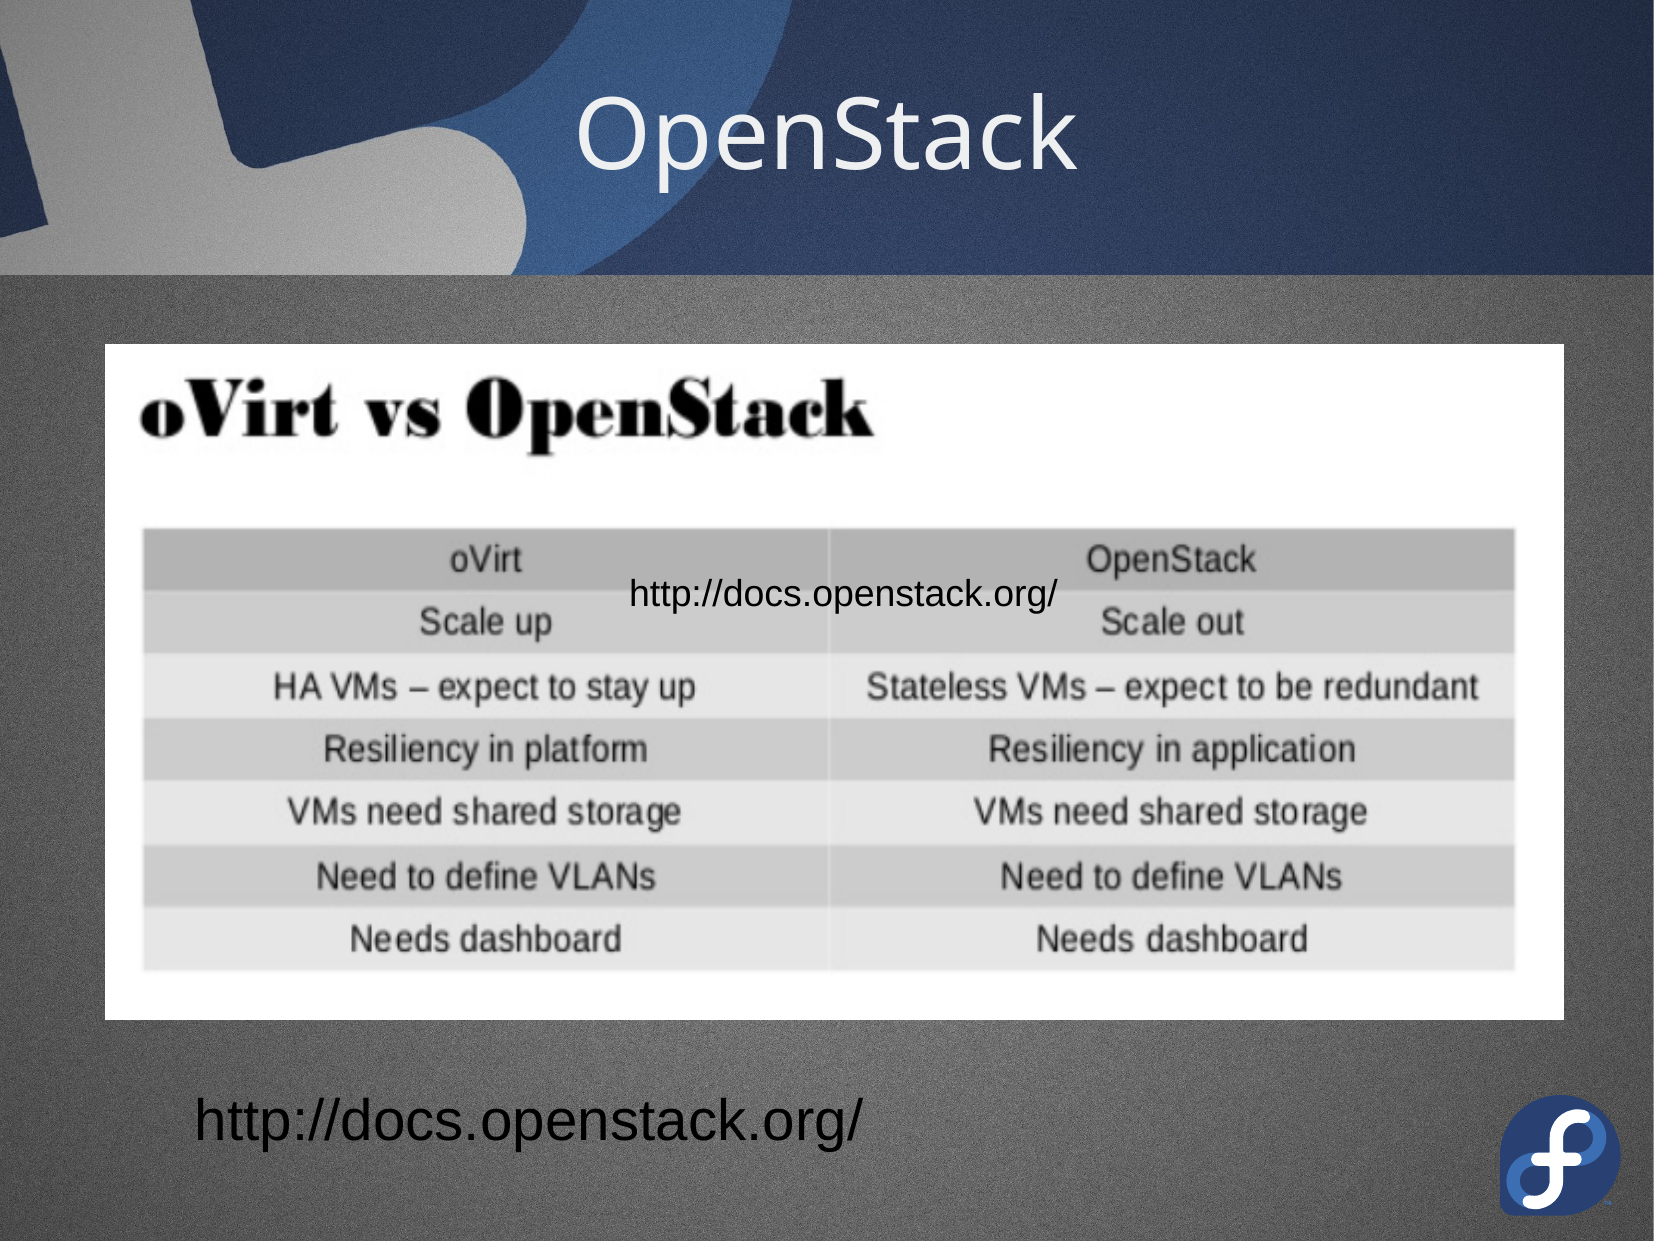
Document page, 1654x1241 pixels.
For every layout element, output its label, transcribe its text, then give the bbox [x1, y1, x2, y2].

text_box http://docs.openstack.org/ [180, 1080, 1306, 1160]
text_box http://docs.openstack.org/ [614, 565, 1074, 623]
picture [0, 0, 1654, 1241]
text_box OpenStack [88, 29, 1565, 237]
